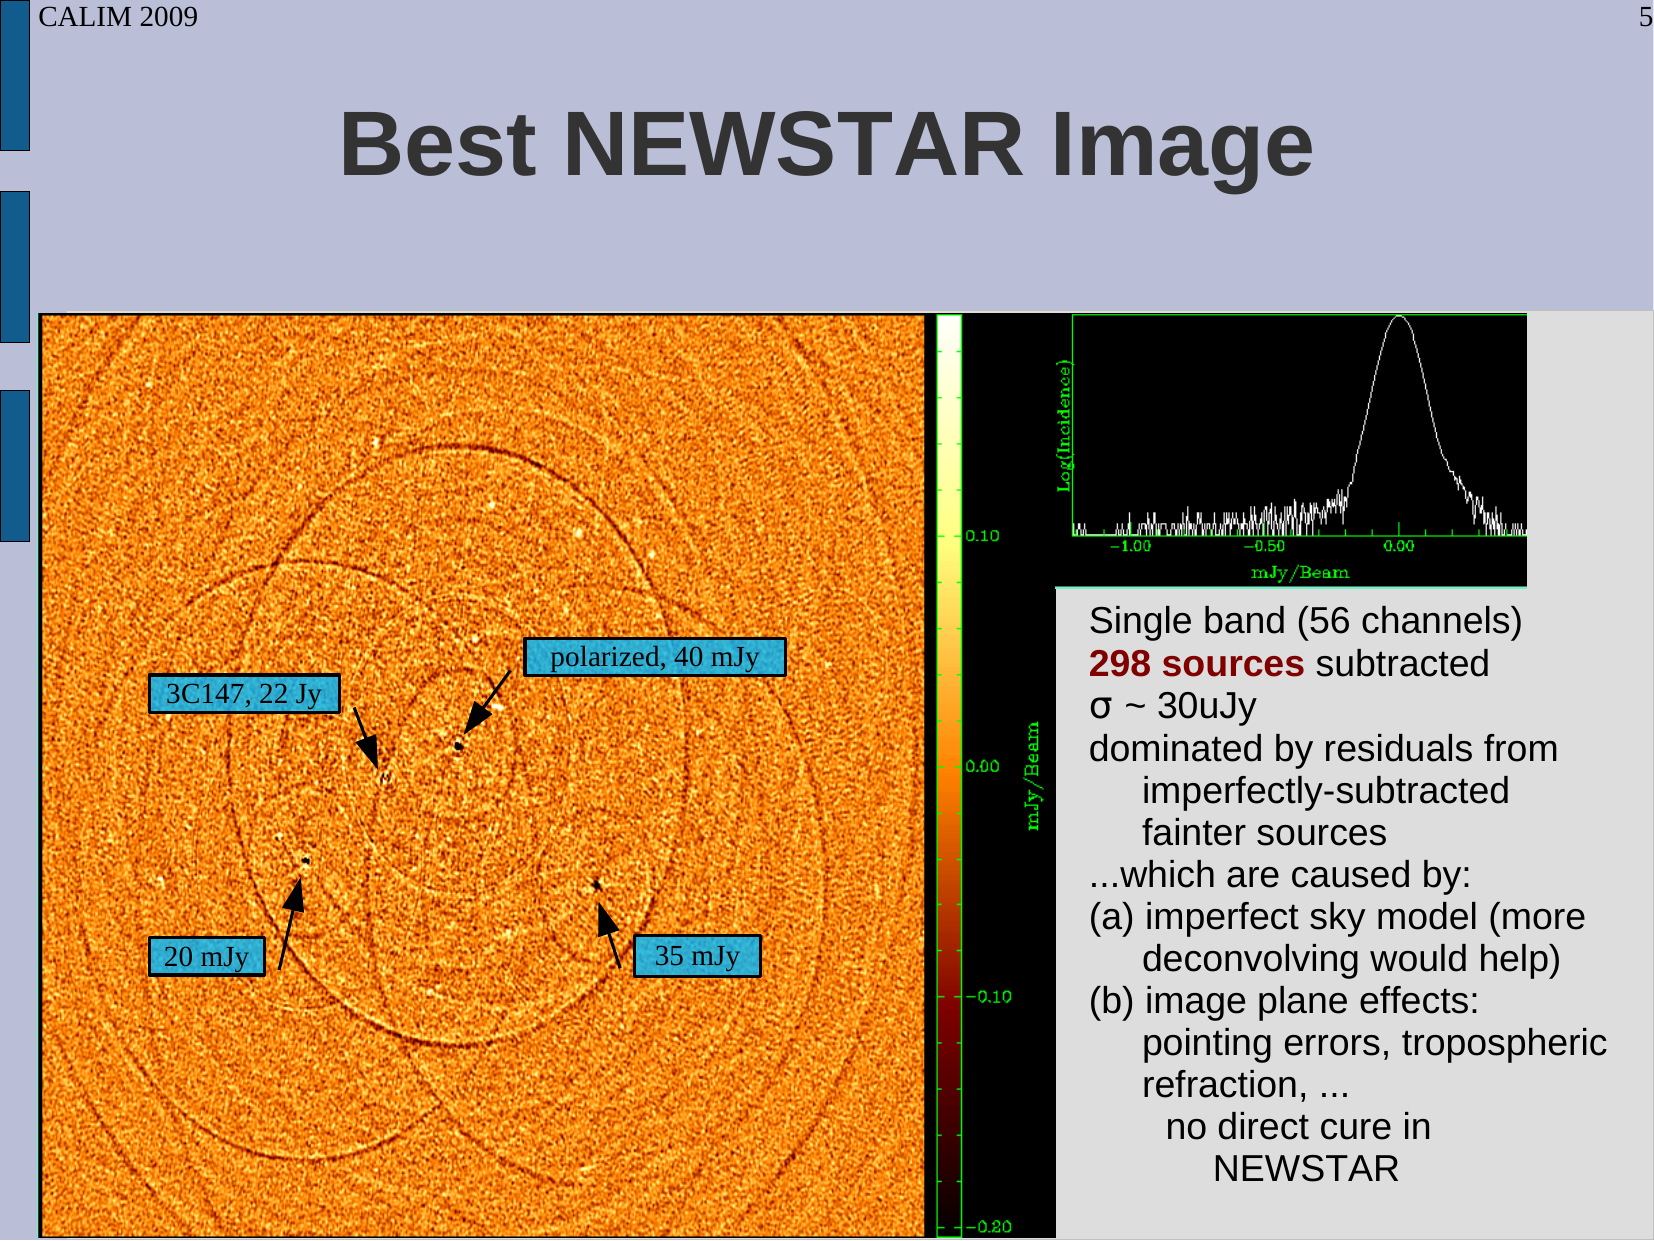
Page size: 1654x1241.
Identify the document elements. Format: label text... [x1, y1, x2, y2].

picture [37, 313, 1527, 1238]
text_box polarized, 40 mJy [525, 638, 785, 675]
text_box 3C147, 22 Jy [149, 675, 340, 712]
text_box 35 mJy [635, 936, 761, 976]
text_box 20 mJy [149, 937, 265, 975]
title Best NEWSTAR Image [121, 87, 1534, 302]
list Single band (56 channels) 298 sources subtracted σ ~ 30uJy dominated by residuals from imperfectly-subtracted fainter sources ...which are caused by: (a) imperfect sky model (more deconvolving would help) (b) image plane effects: pointing errors, tropospheric refraction, ... no direct cure in NEWSTAR [1071, 600, 1611, 1210]
